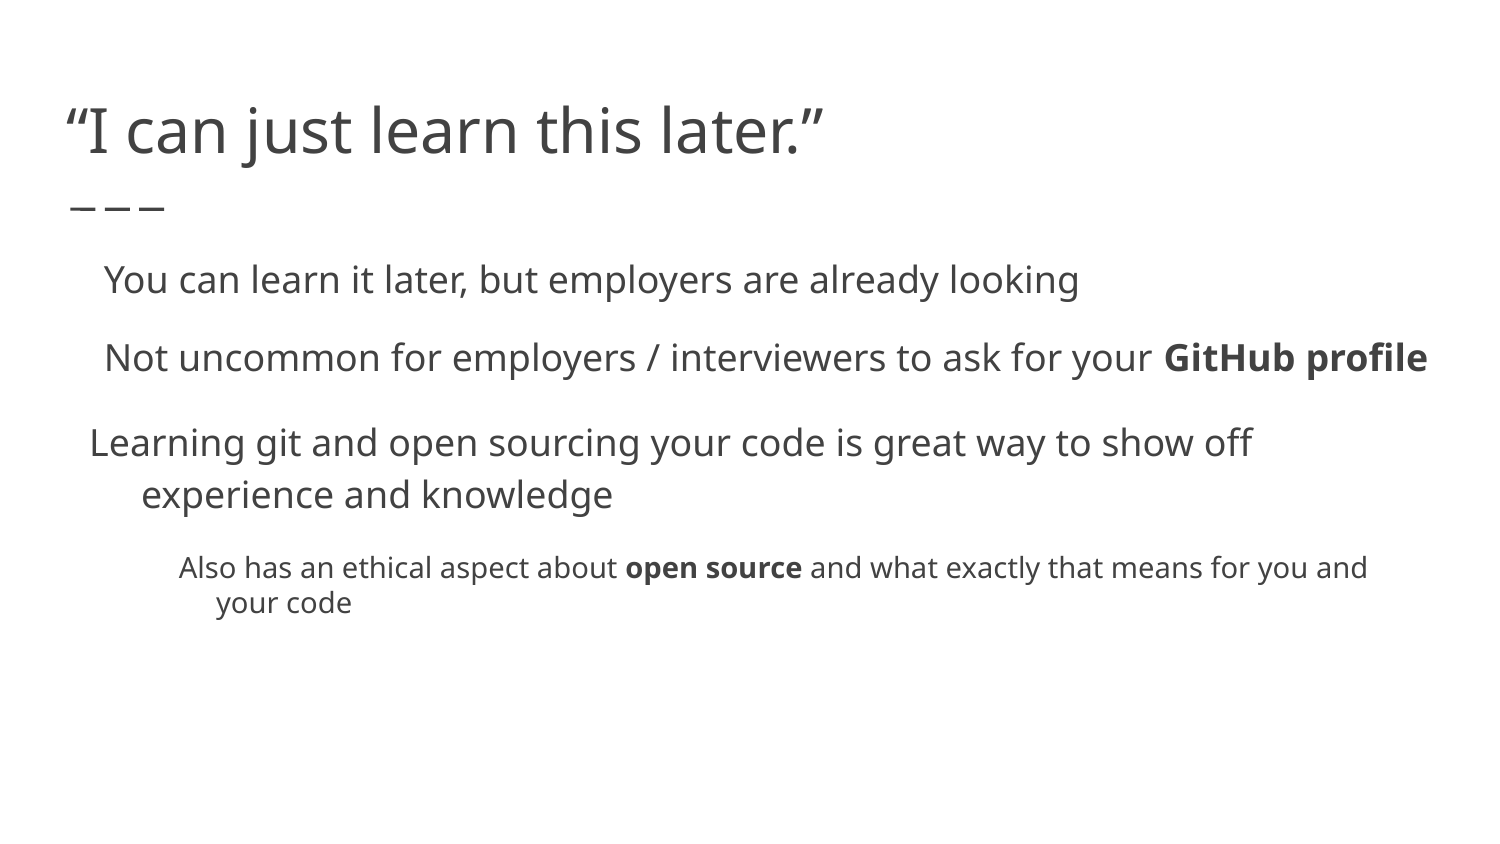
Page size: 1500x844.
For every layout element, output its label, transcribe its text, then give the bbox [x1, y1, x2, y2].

list You can learn it later, but employers are already looking Not uncommon for employers / interviewers to ask for your GitHub profile Learning git and open sourcing your code is great way to show off experience and knowledge Also has an ethical aspect about open source and what exactly that means for you and your code [51, 240, 1449, 750]
title “I can just learn this later.” [51, 61, 1449, 182]
